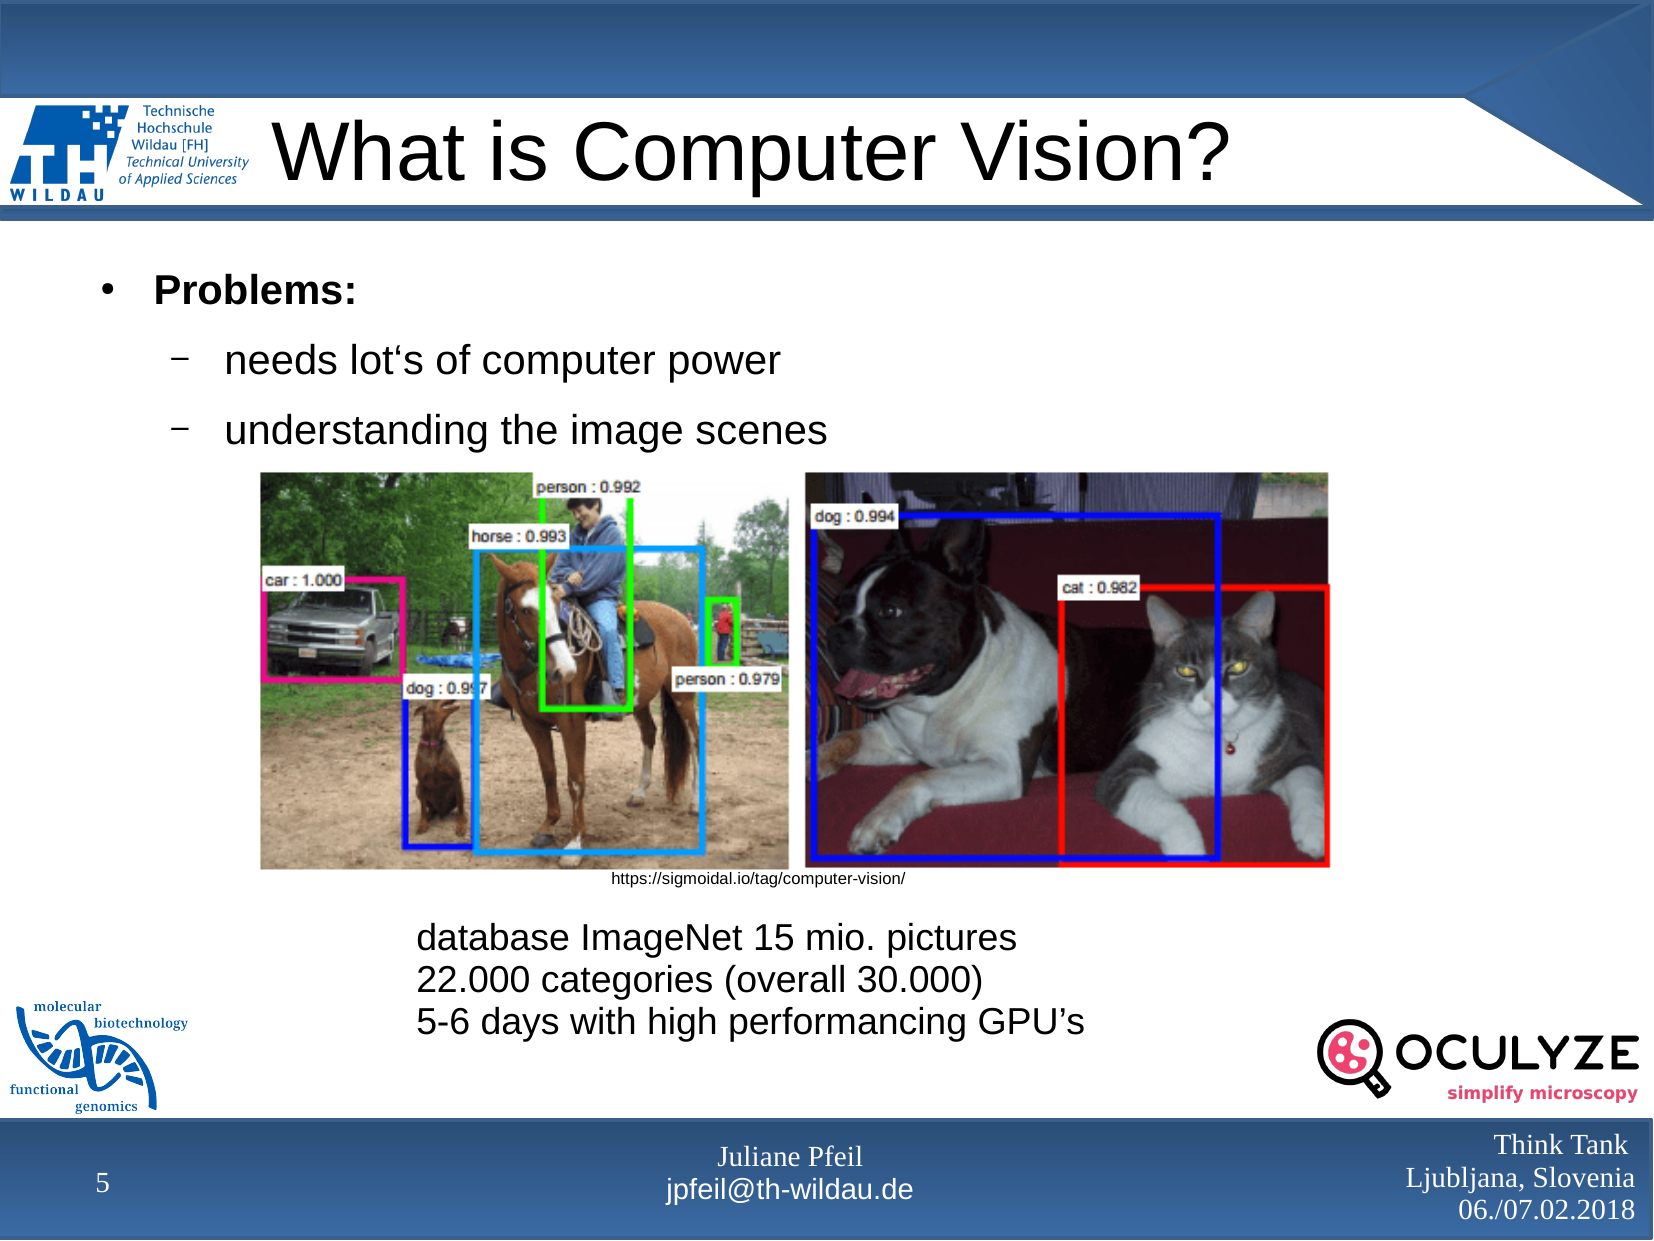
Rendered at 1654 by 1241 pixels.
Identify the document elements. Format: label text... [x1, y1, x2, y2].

picture [10, 1001, 188, 1114]
text_box database ImageNet 15 mio. pictures 22.000 categories (overall 30.000) 5-6 days with high performancing GPU’s [366, 909, 1247, 1051]
picture [248, 460, 1345, 879]
title What is Computer Vision? [271, 95, 1466, 207]
text_box https://sigmoidal.io/tag/computer-vision/ [596, 862, 1009, 906]
picture [1315, 1017, 1642, 1108]
picture [10, 105, 249, 201]
list Problems: needs lot‘s of computer power understanding the image scenes [82, 266, 1571, 986]
